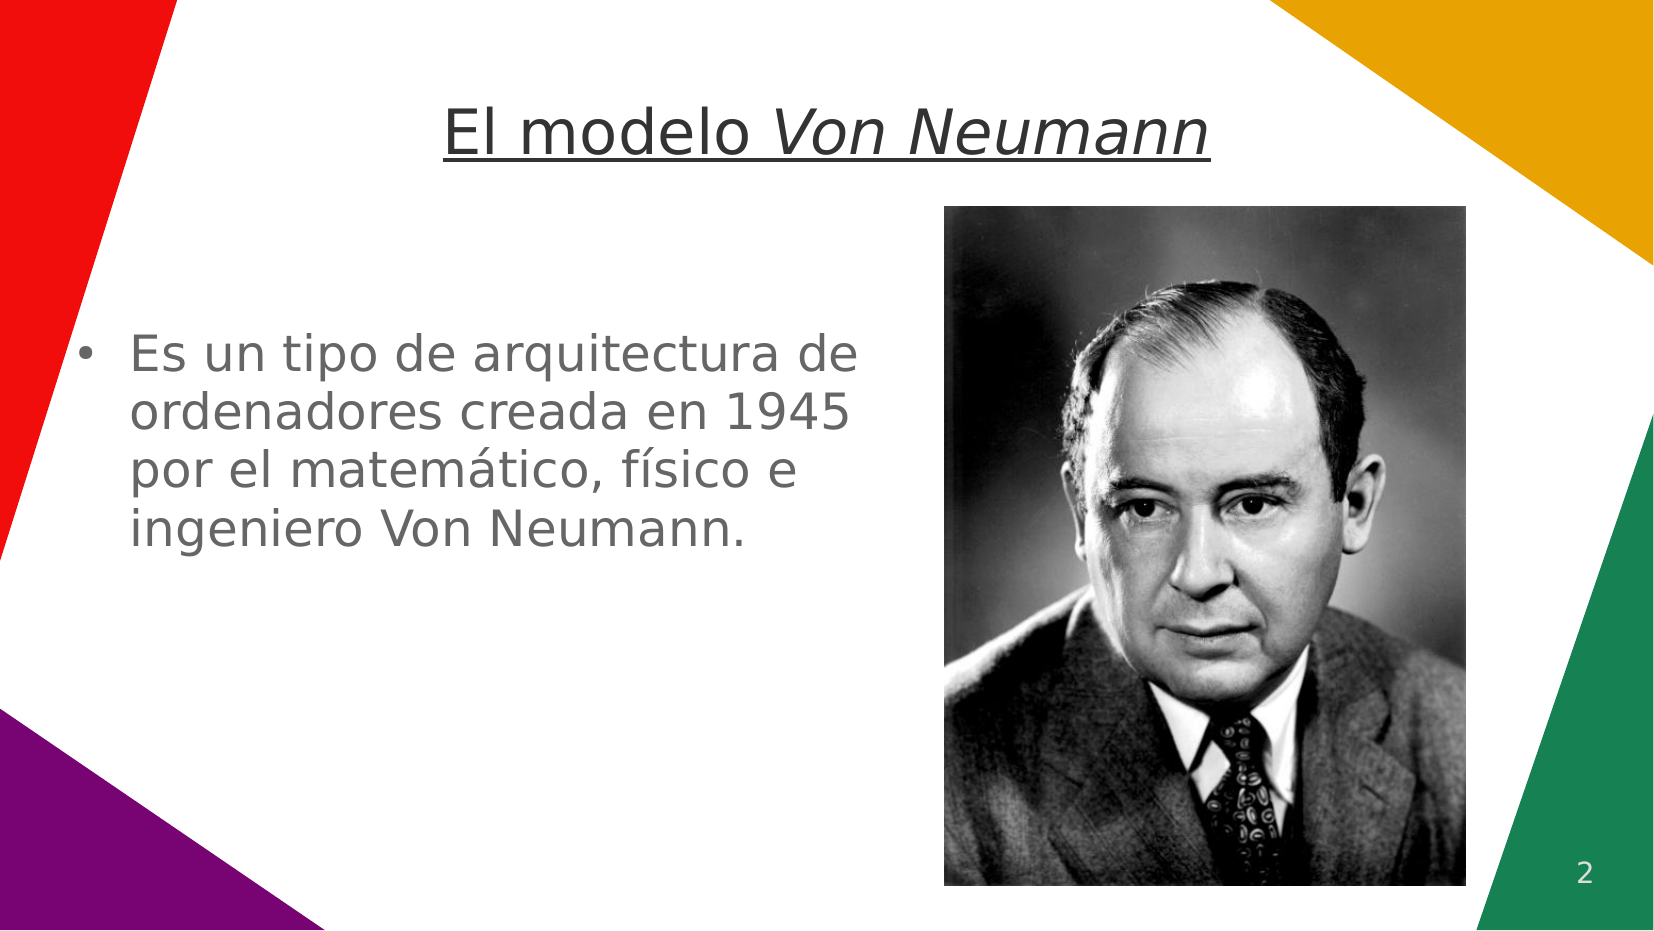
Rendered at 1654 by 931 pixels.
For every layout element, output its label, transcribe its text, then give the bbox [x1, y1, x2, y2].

list Es un tipo de arquitectura de ordenadores creada en 1945 por el matemático, físico e ingeniero Von Neumann. [59, 324, 886, 916]
title El modelo Von Neumann [118, 59, 1536, 207]
picture [944, 206, 1466, 886]
